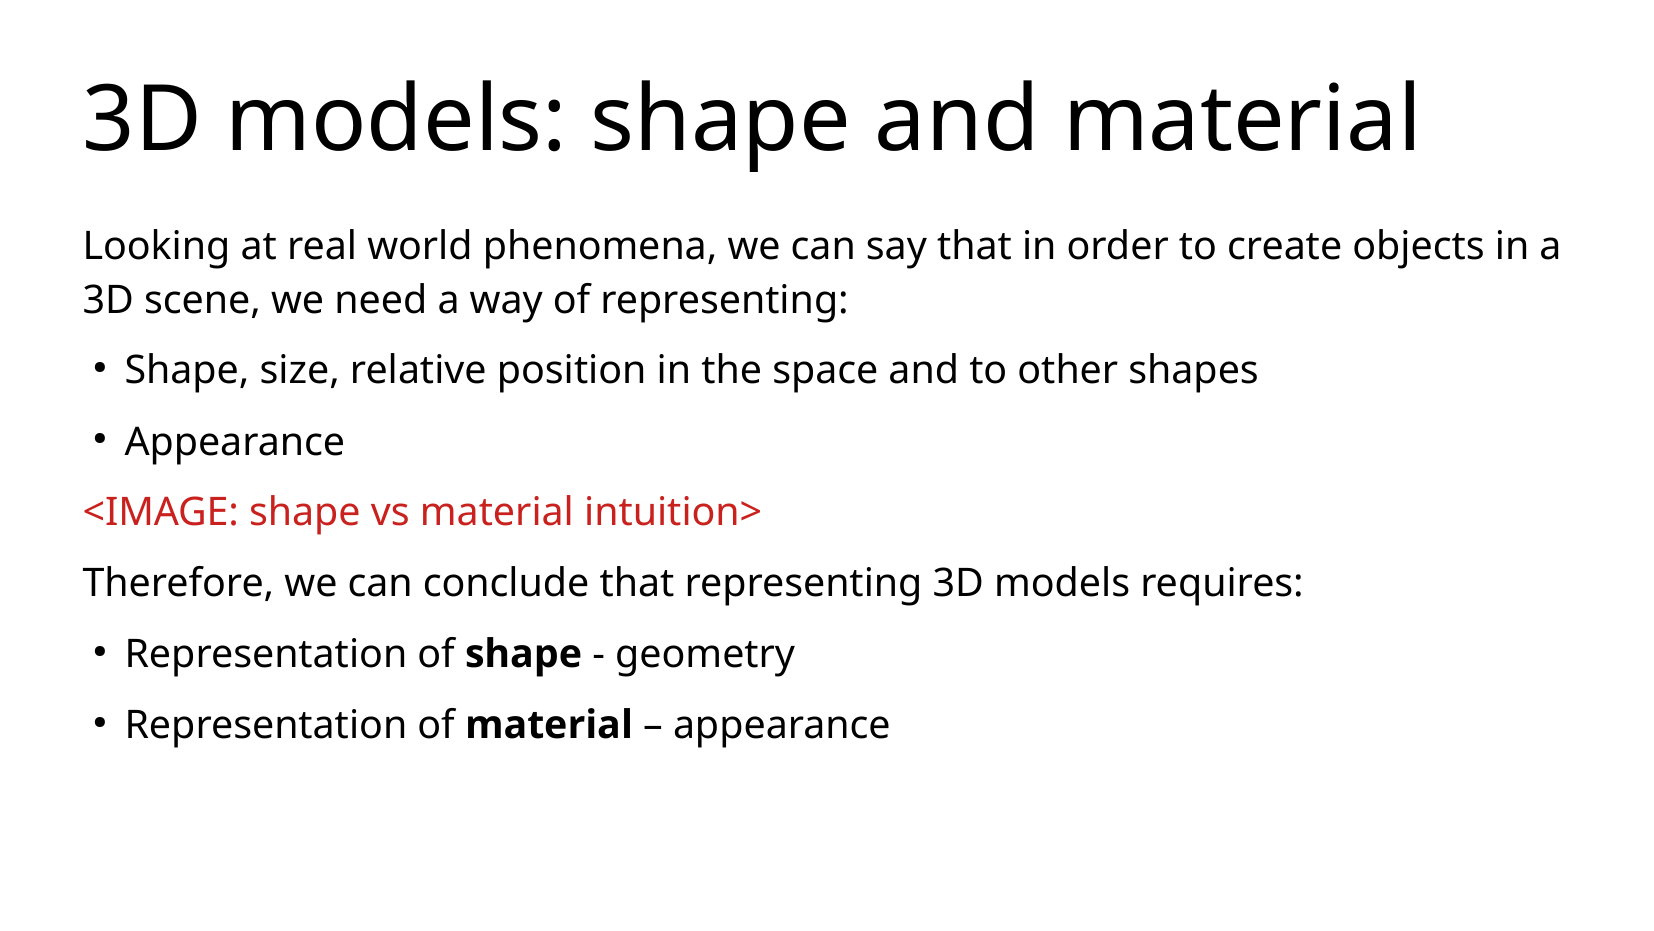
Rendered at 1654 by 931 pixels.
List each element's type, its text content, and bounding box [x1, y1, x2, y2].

title 3D models: shape and material [82, 37, 1571, 193]
list Looking at real world phenomena, we can say that in order to create objects in a 3D scene, we need a way of representing: Shape, size, relative position in the space and to other shapes Appearance <IMAGE: shape vs material intuition> Therefore, we can conclude that representing 3D models requires: Representation of shape - geometry Representation of material – appearance [82, 217, 1571, 758]
